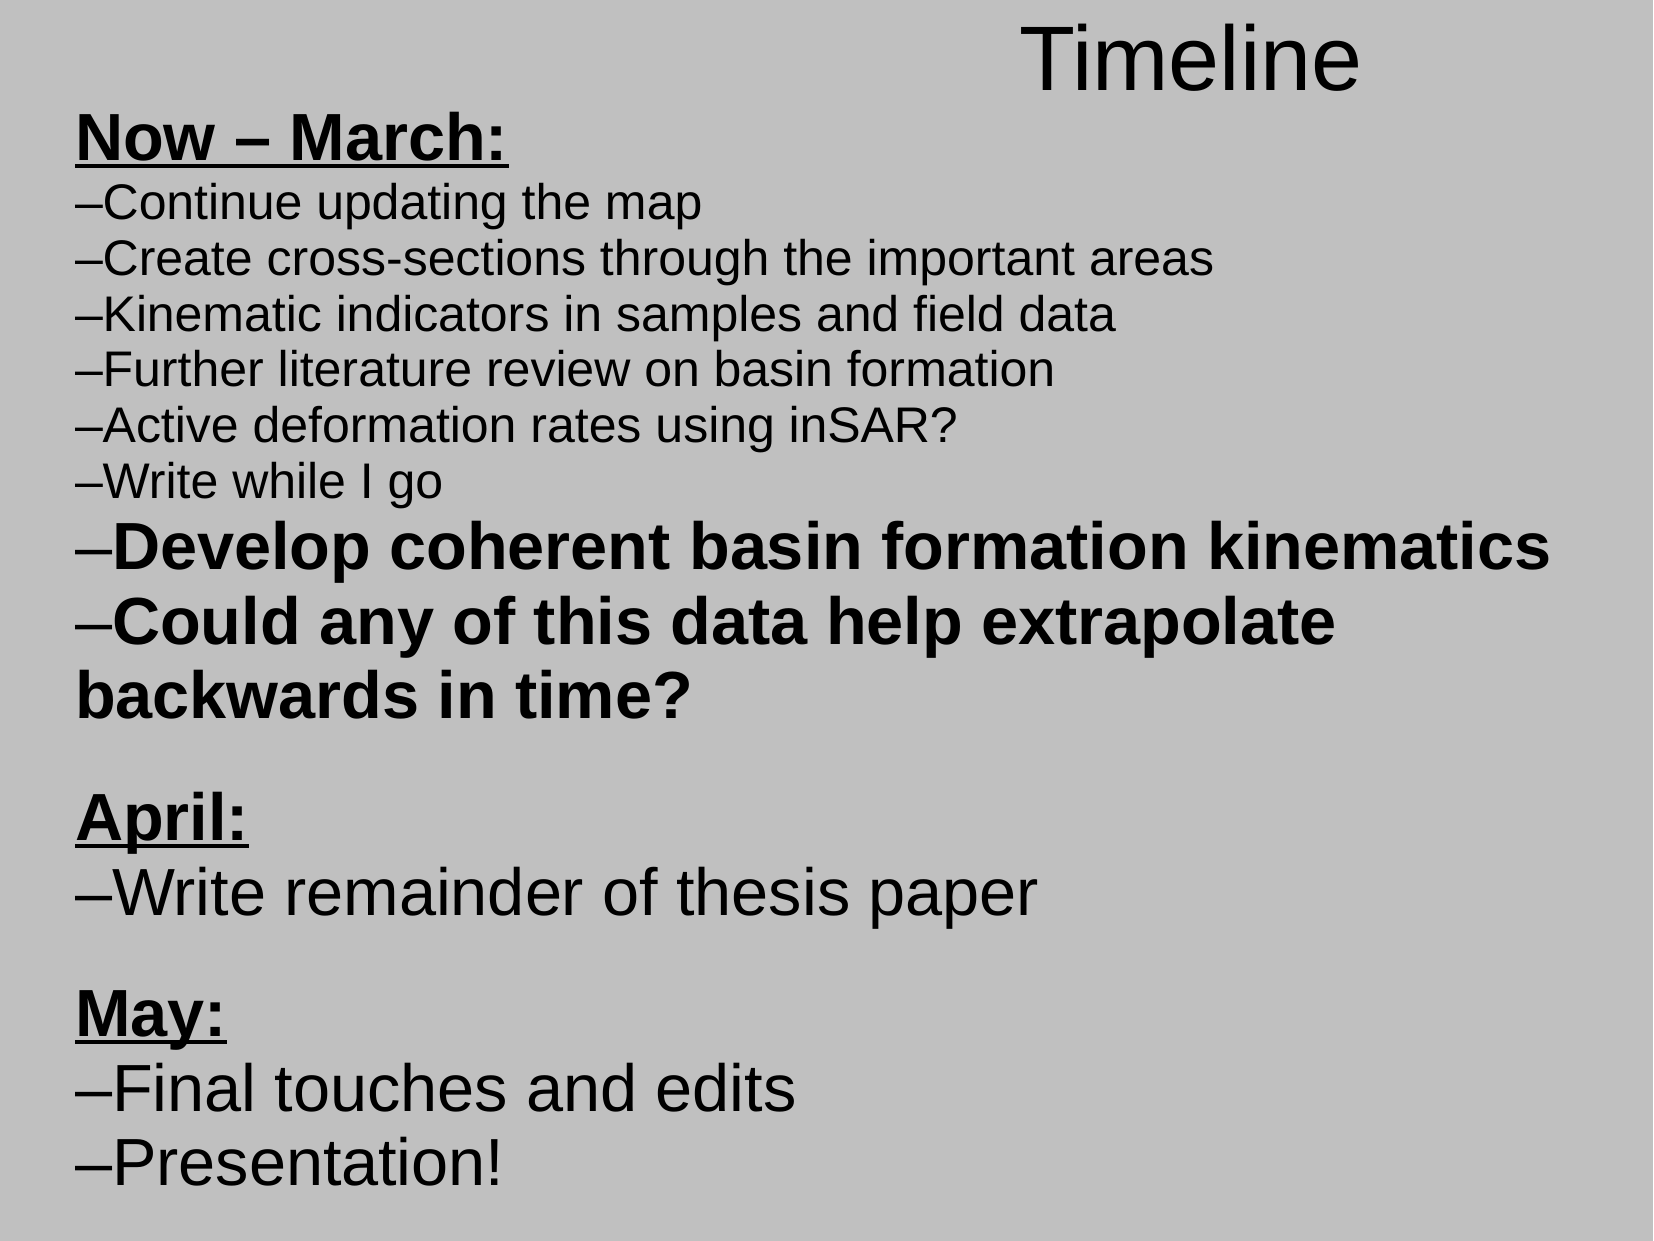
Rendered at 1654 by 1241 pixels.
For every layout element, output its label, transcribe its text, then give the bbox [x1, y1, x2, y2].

subtitle Now – March: –Continue updating the map –Create cross-sections through the important areas –Kinematic indicators in samples and field data –Further literature review on basin formation –Active deformation rates using inSAR? –Write while I go –Develop coherent basin formation kinematics –Could any of this data help extrapolate backwards in time? April: –Write remainder of thesis paper May: –Final touches and edits –Presentation! [75, 99, 1636, 1201]
title Timeline [447, 0, 1653, 163]
